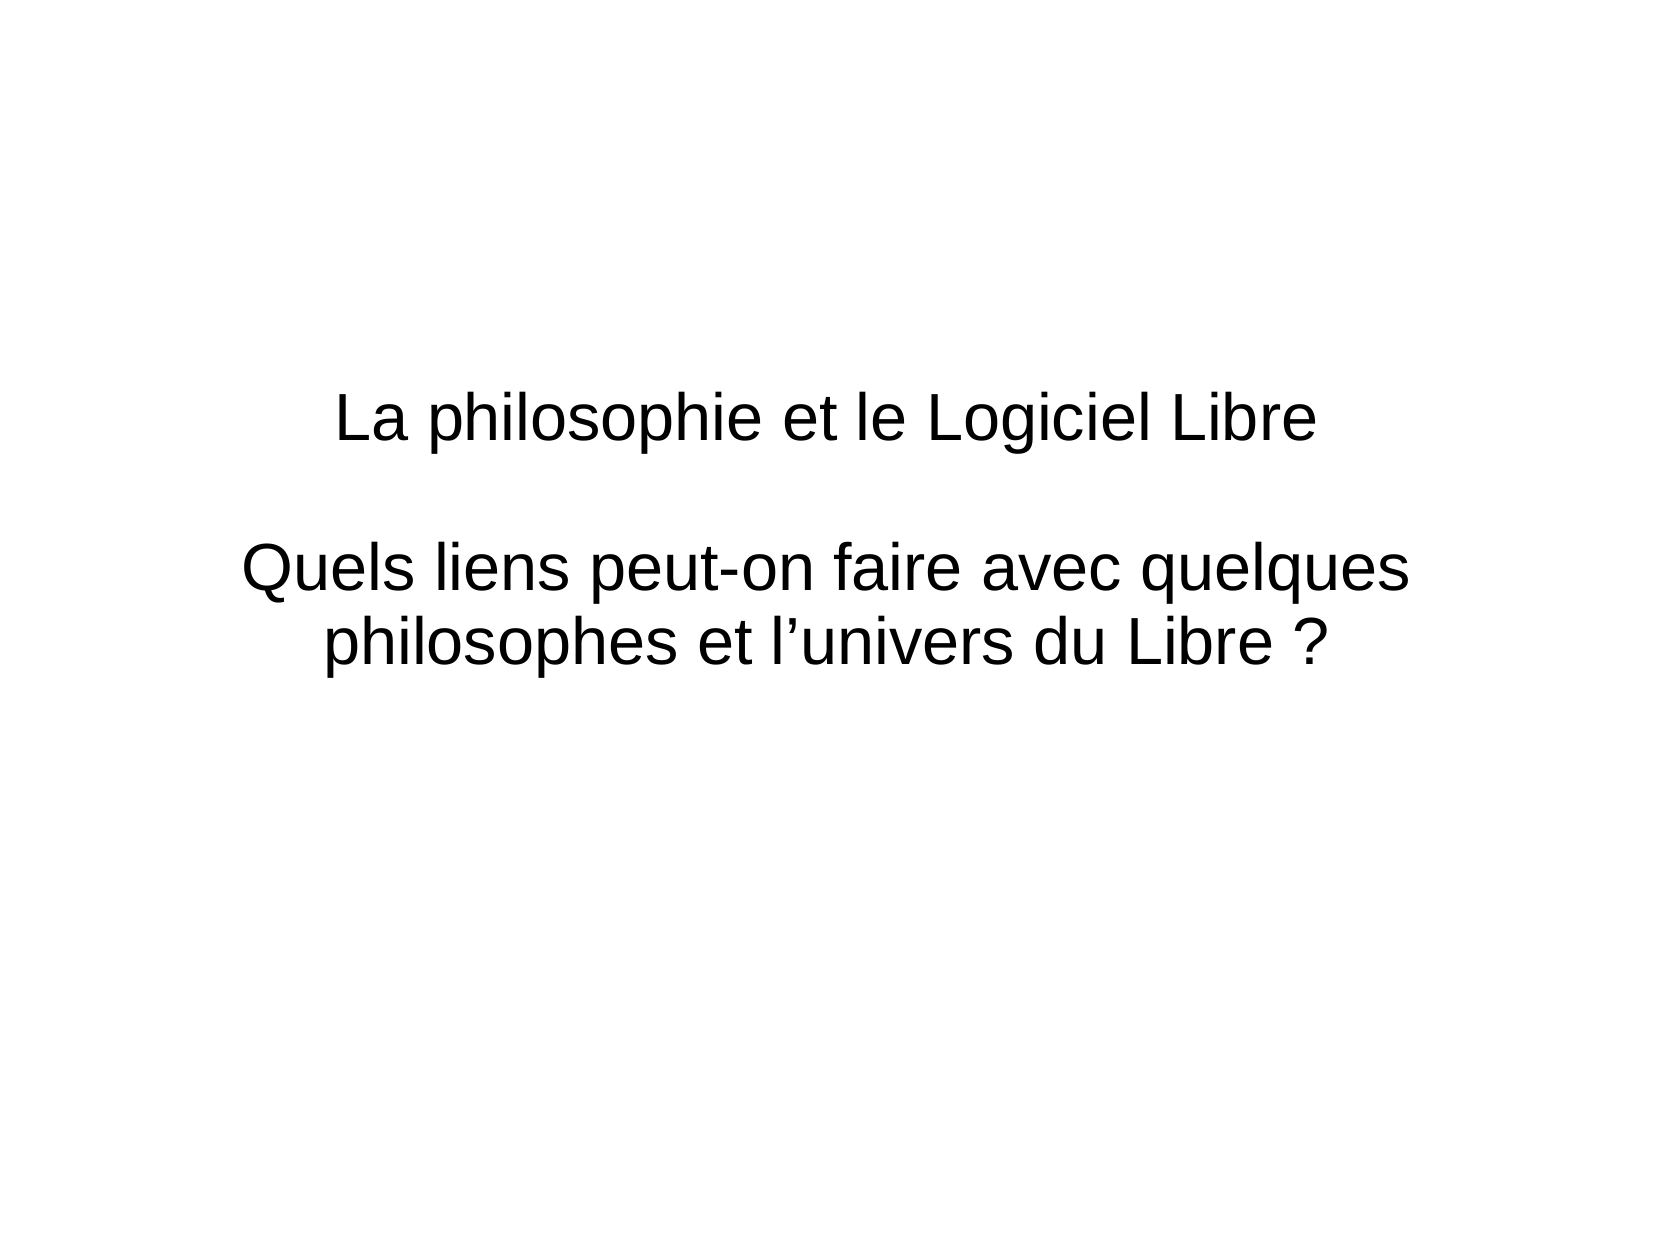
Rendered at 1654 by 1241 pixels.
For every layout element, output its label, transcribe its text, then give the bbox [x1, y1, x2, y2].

subtitle La philosophie et le Logiciel Libre Quels liens peut-on faire avec quelques philosophes et l’univers du Libre ? [82, 49, 1571, 1010]
